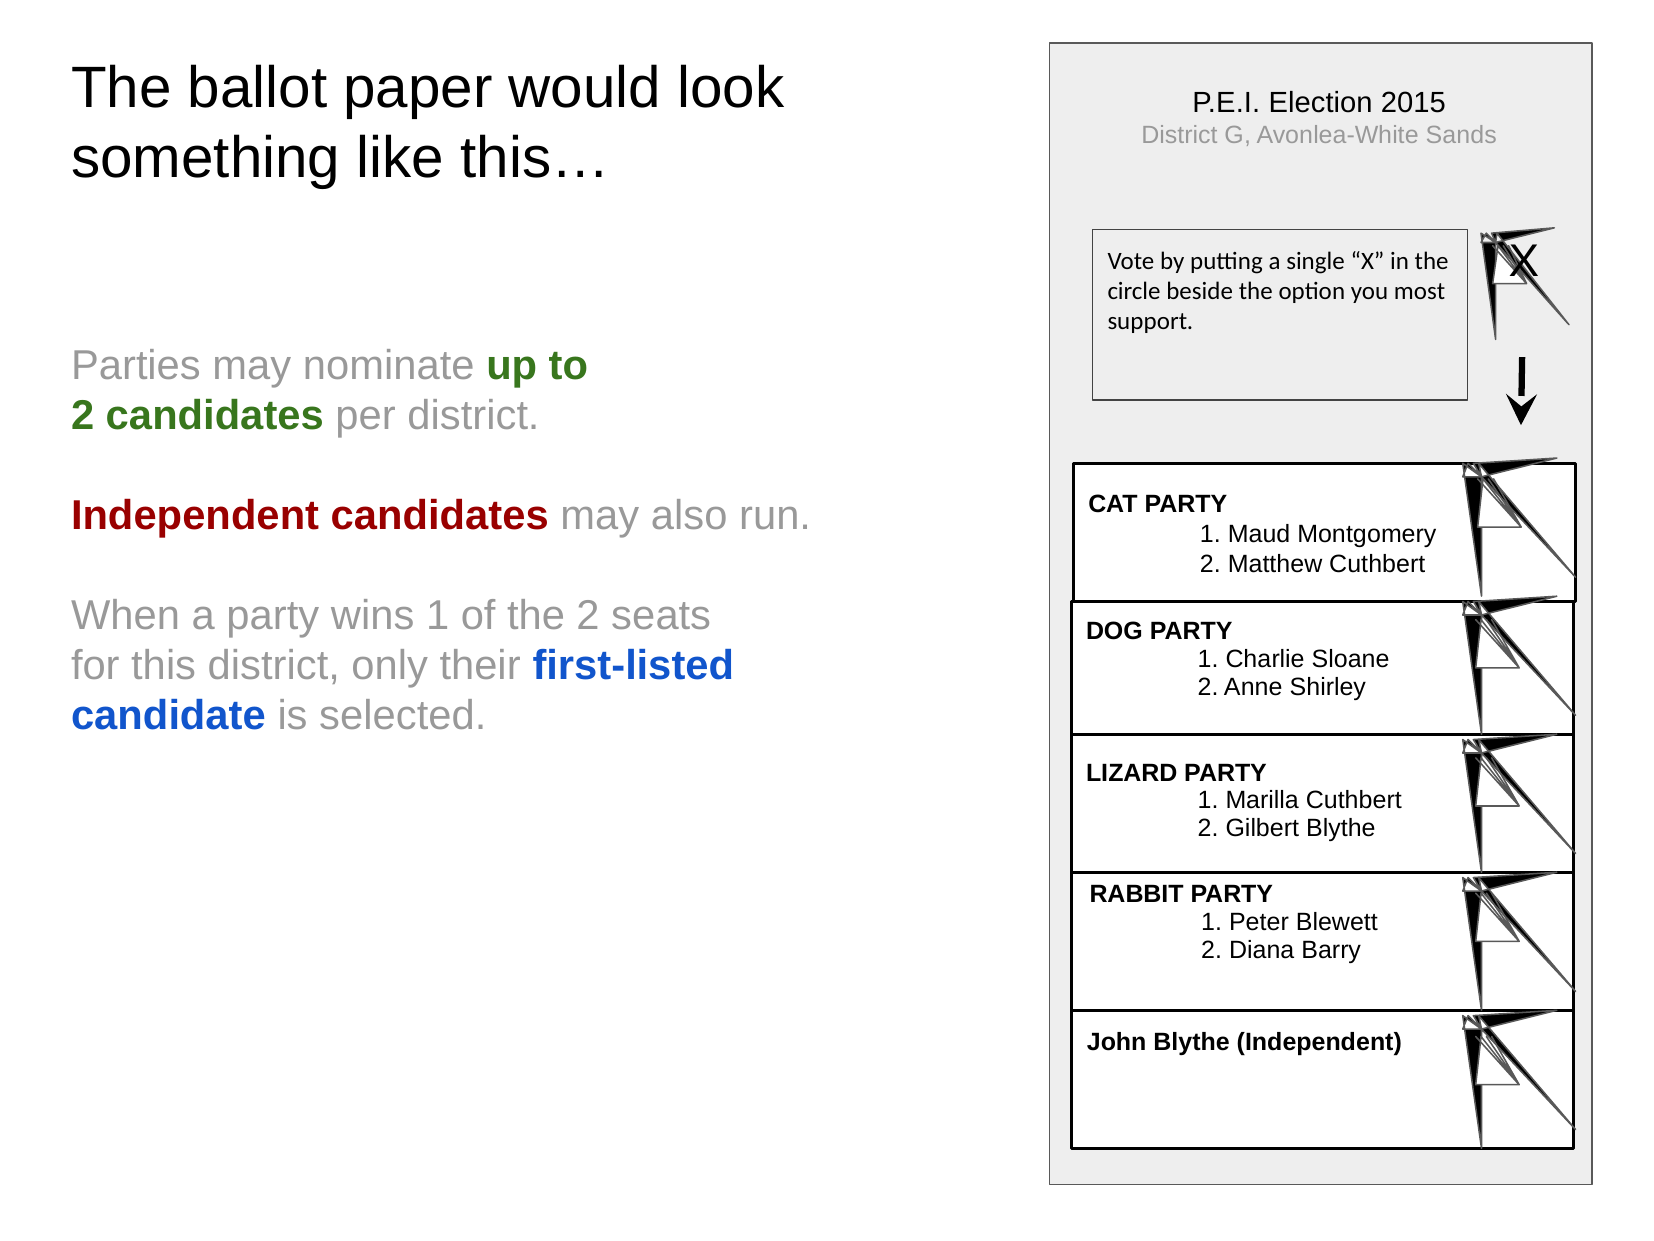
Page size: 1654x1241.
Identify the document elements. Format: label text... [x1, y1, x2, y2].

text_box P.E.I. Election 2015 District G, Avonlea-White Sands [1085, 68, 1554, 222]
text_box Parties may nominate up to 2 candidates per district. Independent candidates may also run. When a party wins 1 of the 2 seats for this district, only their first-listed candidate is selected. [56, 322, 923, 1149]
text_box RABBIT PARTY 1. Peter Blewett 2. Diana Barry [1074, 872, 1394, 981]
text_box CAT PARTY 1. Maud Montgomery 2. Matthew Cuthbert [1073, 472, 1458, 591]
text_box Vote by putting a single “X” in the circle beside the option you most support. [1092, 229, 1468, 401]
text_box John Blythe (Independent) [1072, 1019, 1418, 1064]
text_box LIZARD PARTY 1. Marilla Cuthbert 2. Gilbert Blythe [1071, 750, 1418, 851]
text_box DOG PARTY 1. Charlie Sloane 2. Anne Shirley [1071, 609, 1406, 709]
text_box [1049, 42, 1593, 1185]
text_box X [1493, 222, 1547, 279]
title The ballot paper would look something like this… [56, 33, 835, 289]
